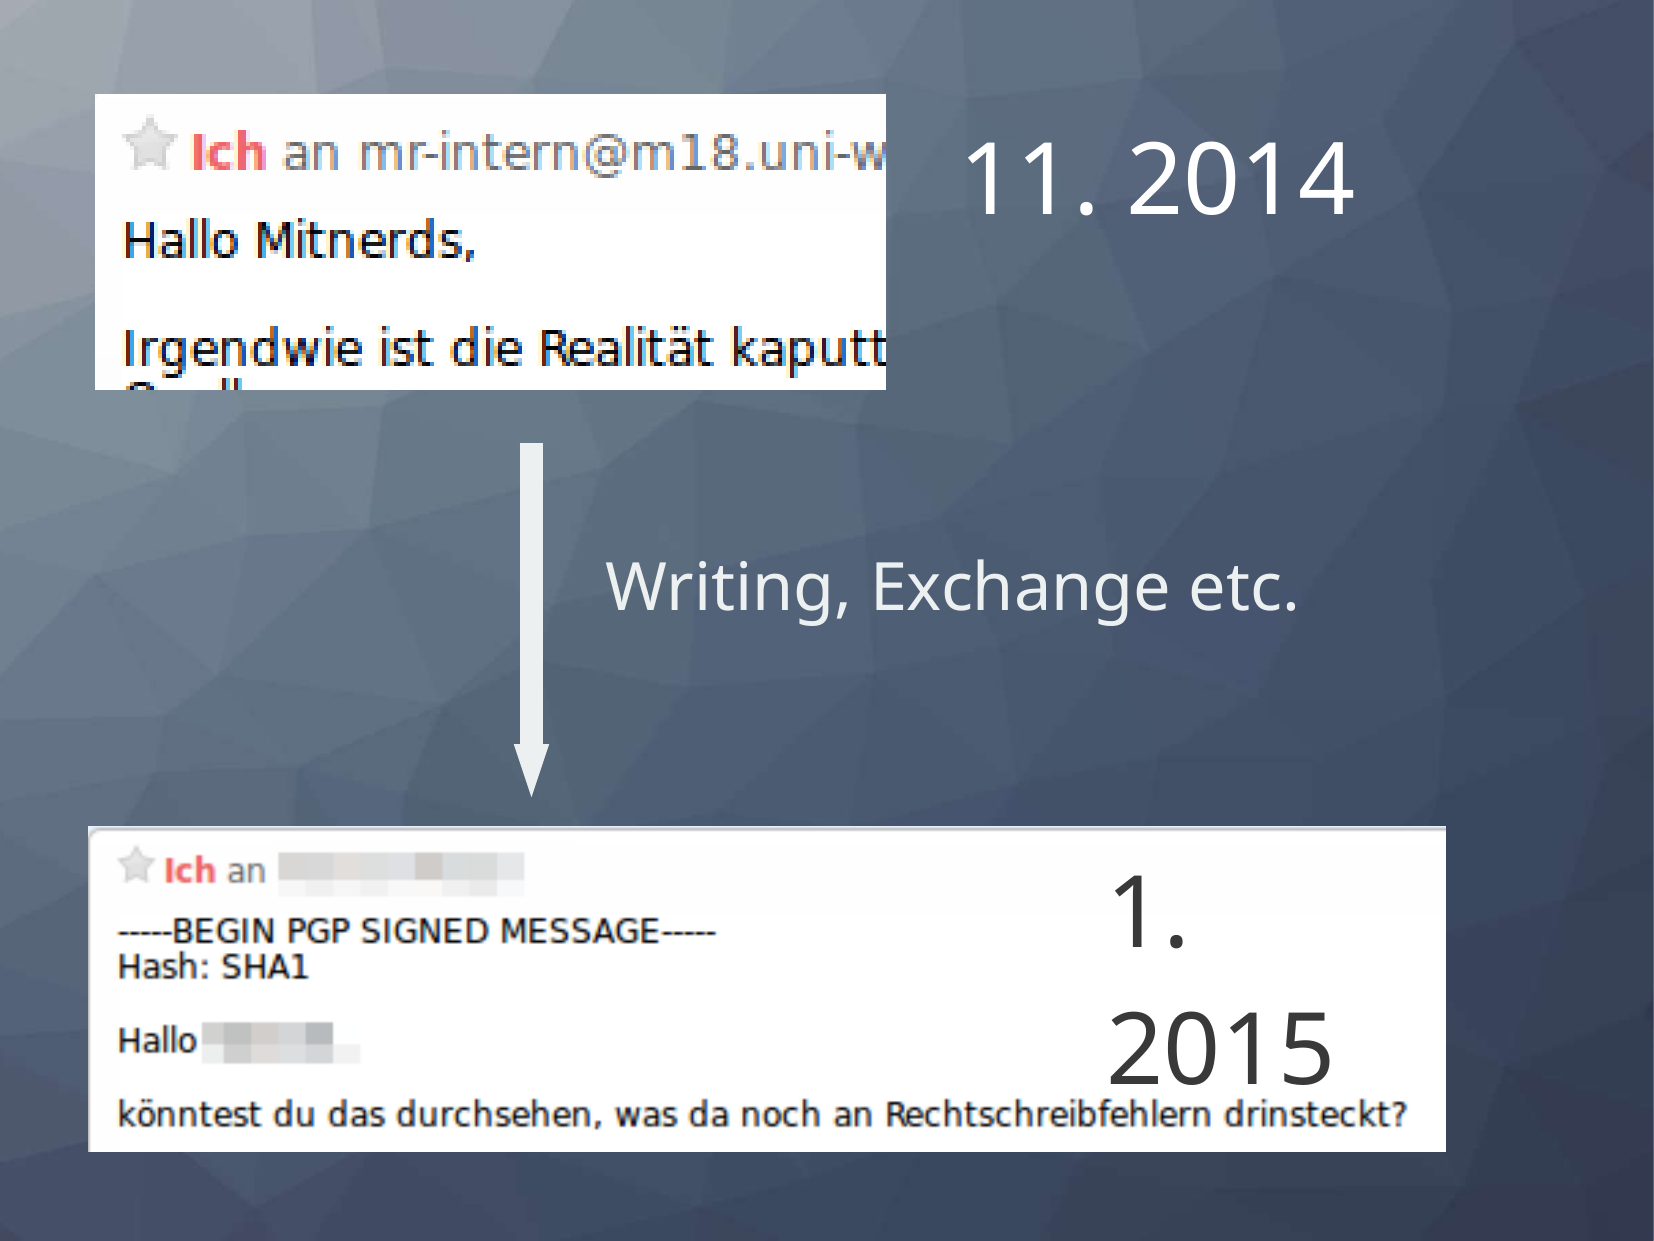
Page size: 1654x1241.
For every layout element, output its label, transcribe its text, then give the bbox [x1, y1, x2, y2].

text_box Writing, Exchange etc. [590, 531, 1565, 631]
picture [0, 0, 1654, 1241]
text_box 11. 2014 [944, 100, 1595, 242]
text_box 1. 2015 [1092, 833, 1446, 975]
